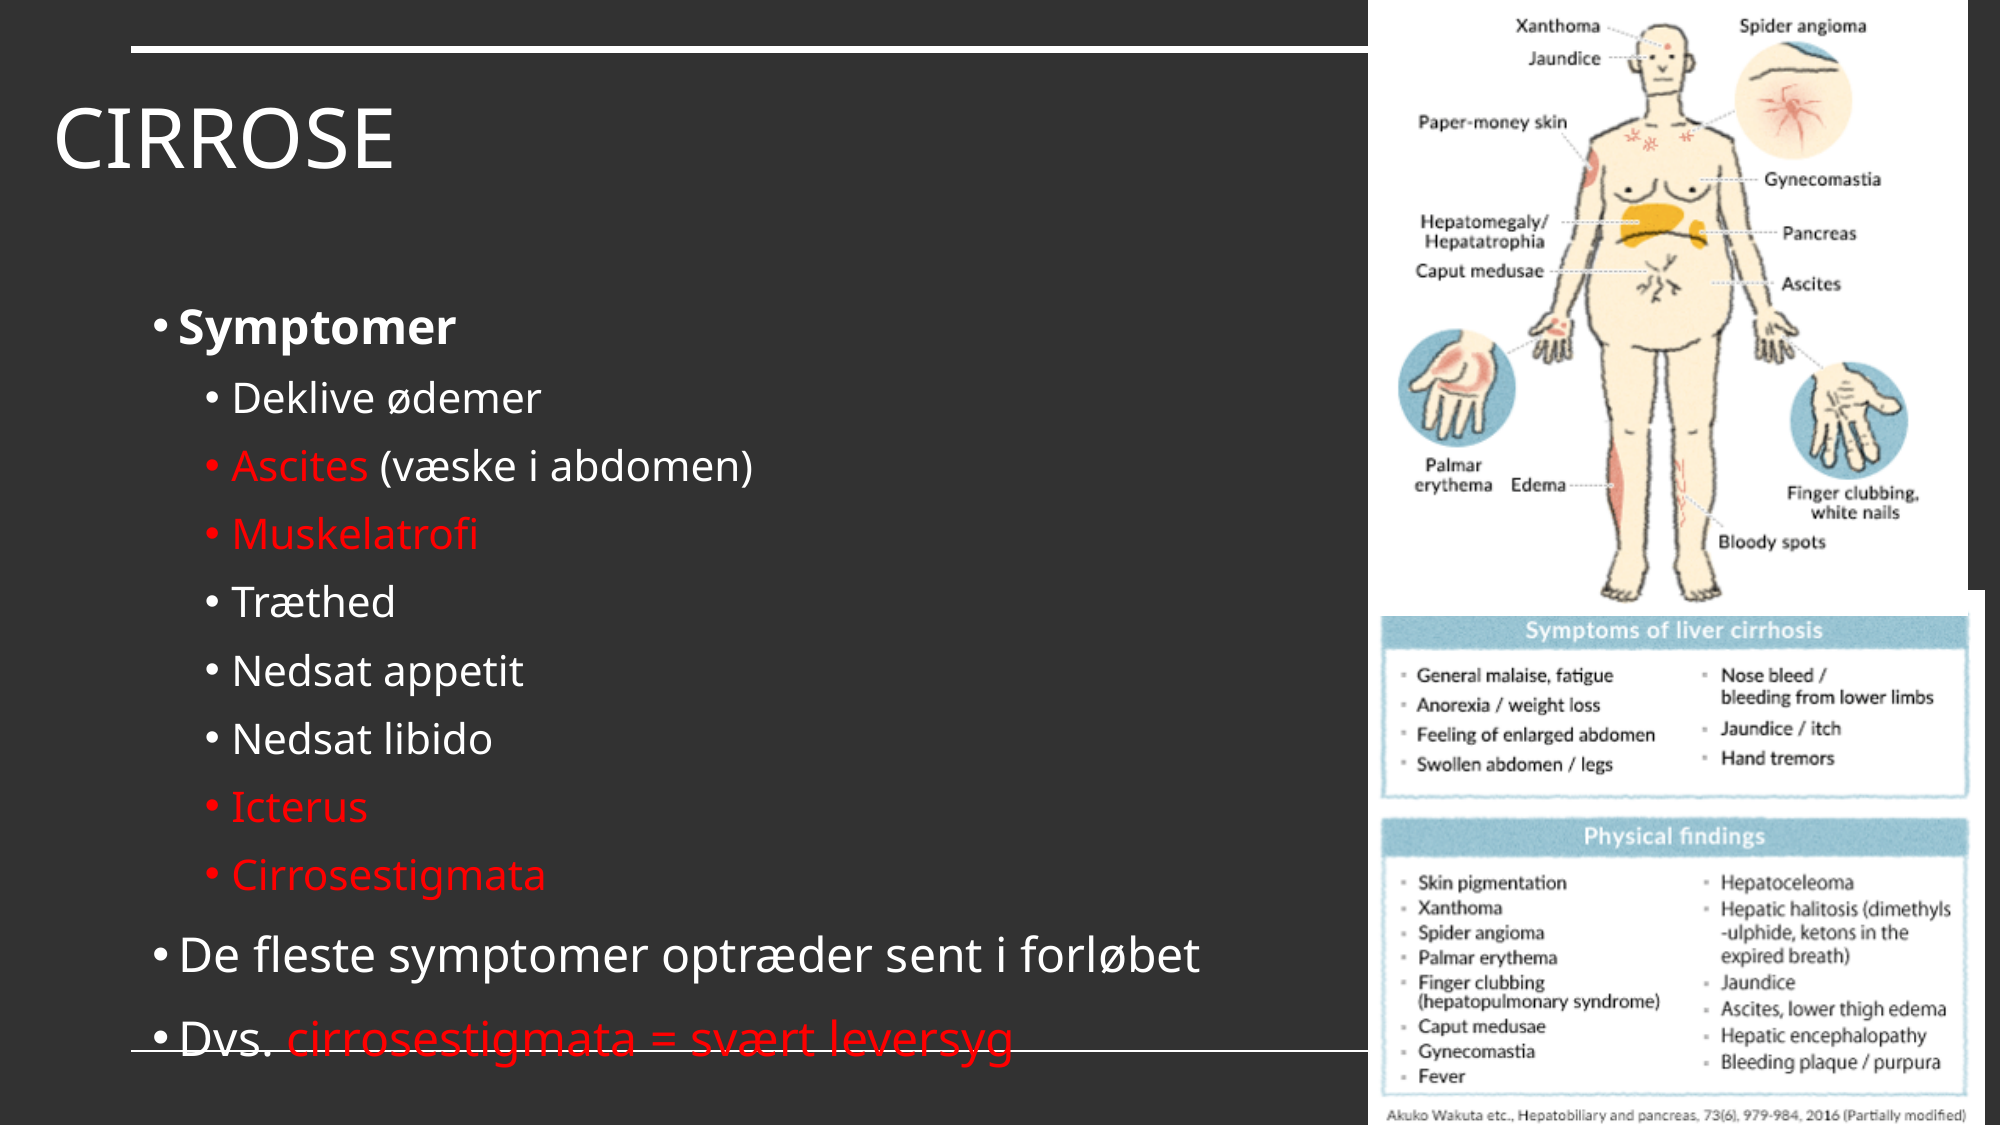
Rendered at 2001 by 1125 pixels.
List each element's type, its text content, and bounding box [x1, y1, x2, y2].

title Cirrose [37, 77, 1368, 292]
picture [1368, 0, 1985, 1125]
list Symptomer Deklive ødemer Ascites (væske i abdomen) Muskelatrofi Træthed Nedsat appetit Nedsat libido Icterus Cirrosestigmata De fleste symptomer optræder sent i forløbet Dvs. cirrosestigmata = svært leversyg [137, 277, 1863, 1081]
